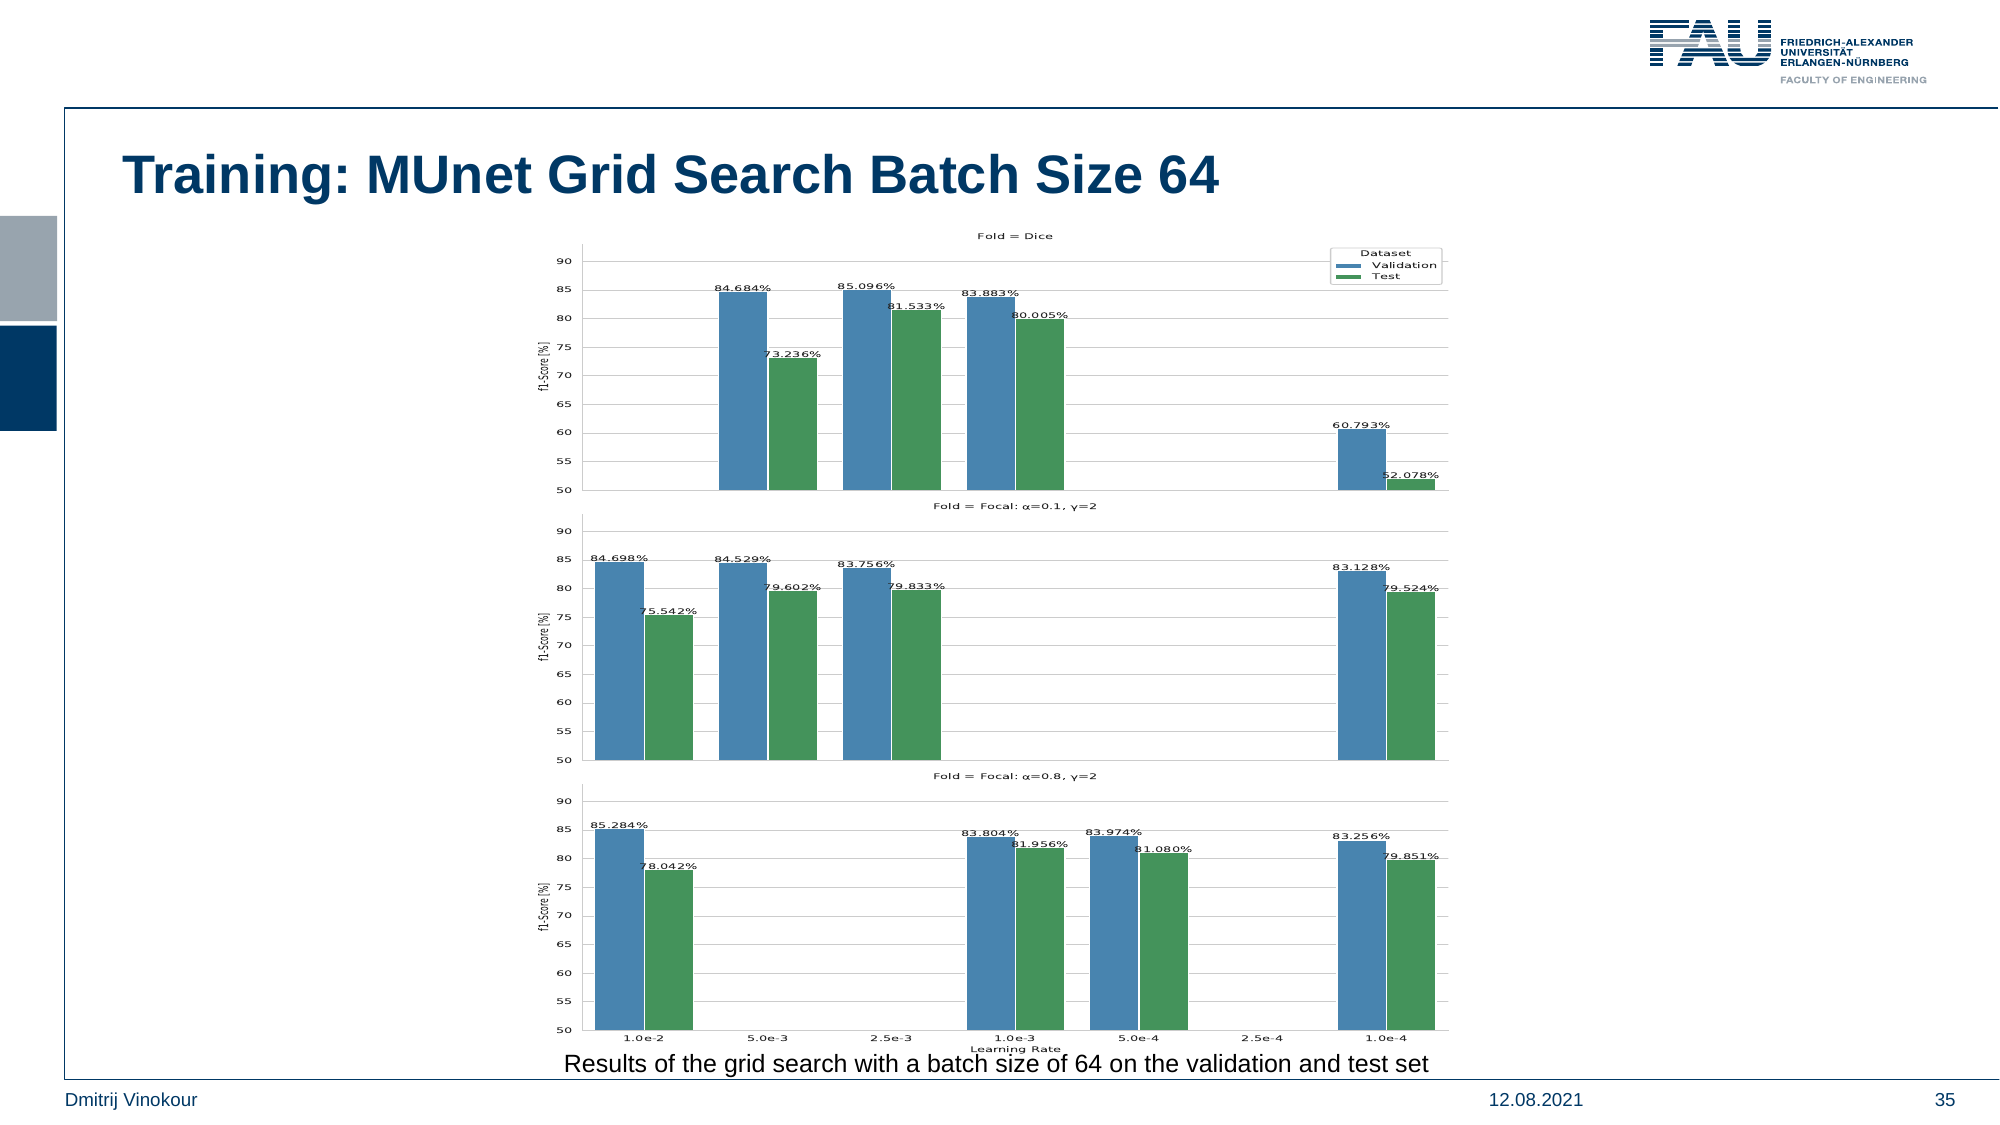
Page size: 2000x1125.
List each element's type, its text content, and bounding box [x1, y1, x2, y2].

text_box 12.08.2021 [1489, 1087, 1725, 1119]
text_box Dmitrij Vinokour [64, 1087, 1403, 1119]
text_box Training: MUnet Grid Search Batch Size 64 [122, 139, 1946, 365]
text_box Results of the grid search with a batch size of 64 on the validation and test set [549, 1042, 1446, 1085]
picture [524, 224, 1463, 1063]
text_box <number> [1798, 1087, 1956, 1119]
